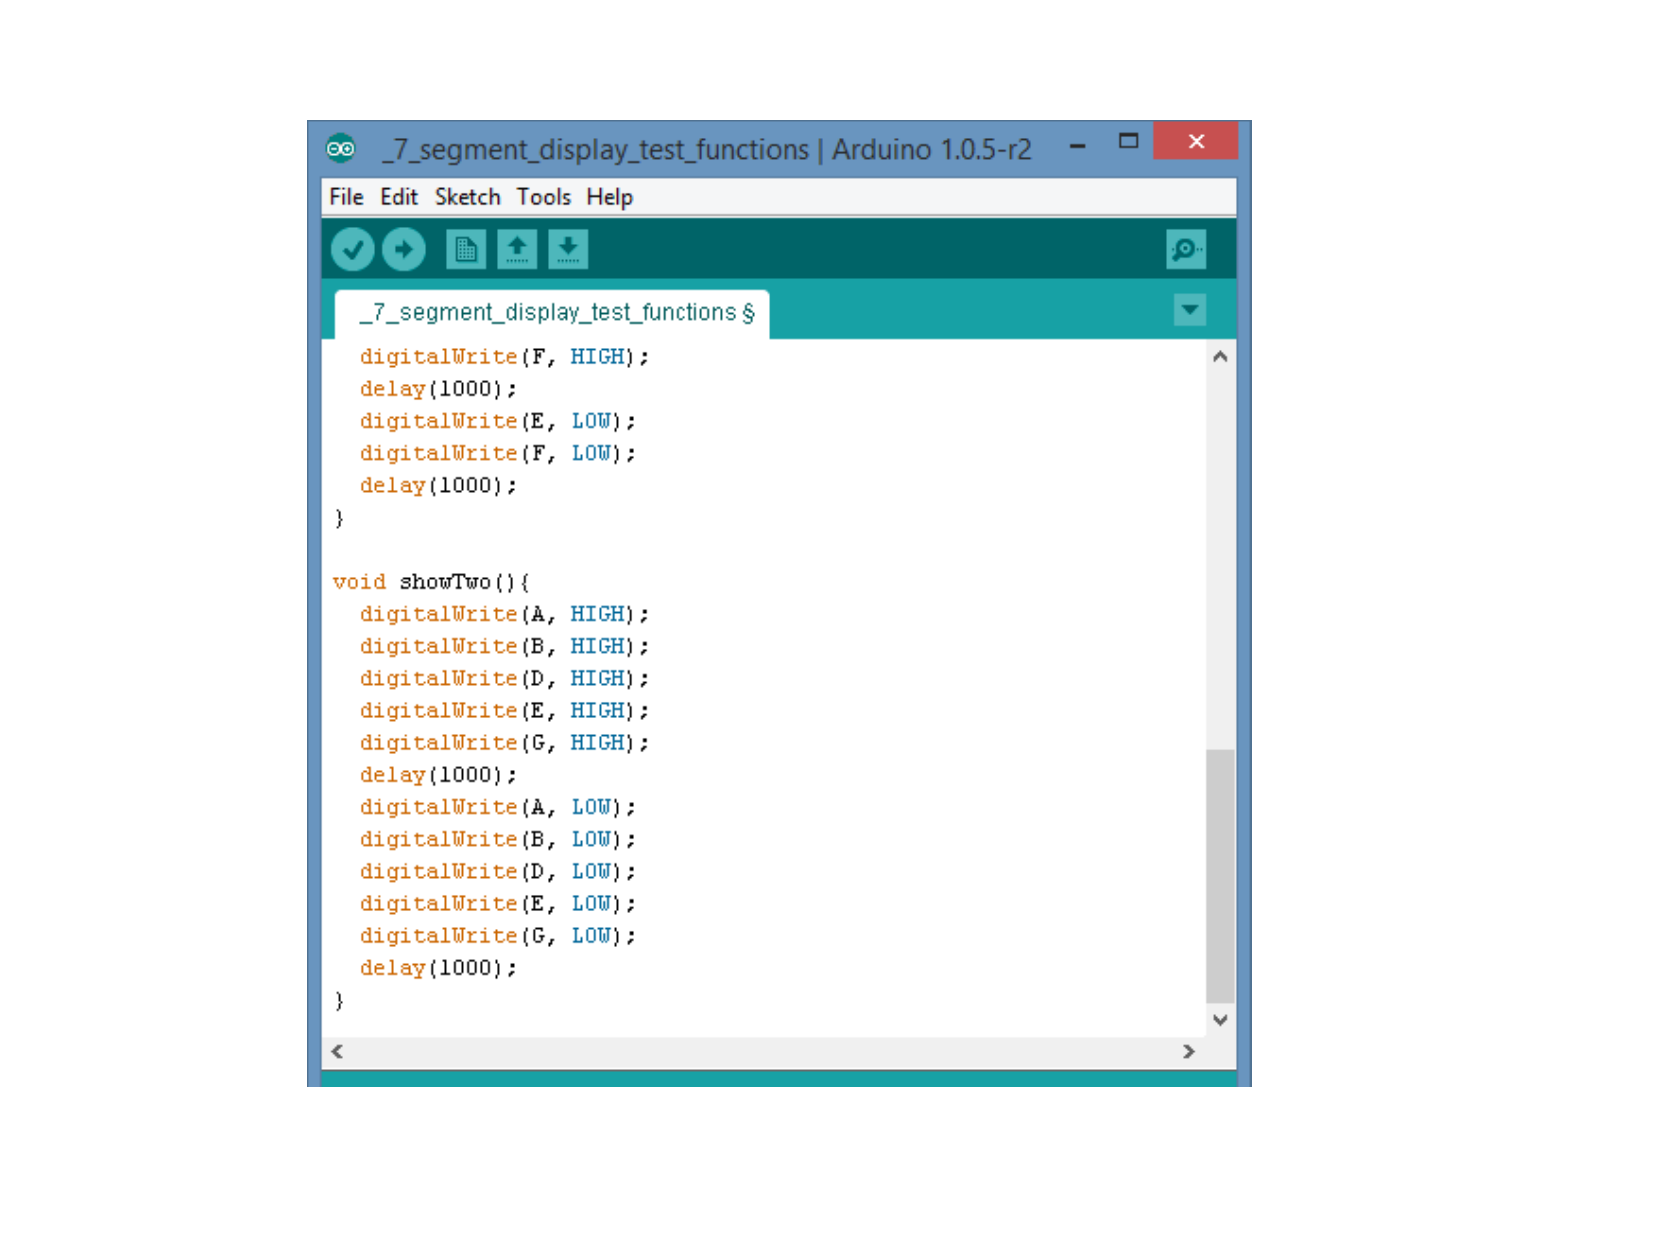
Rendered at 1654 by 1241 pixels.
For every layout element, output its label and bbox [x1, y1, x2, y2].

picture [307, 120, 1252, 1087]
